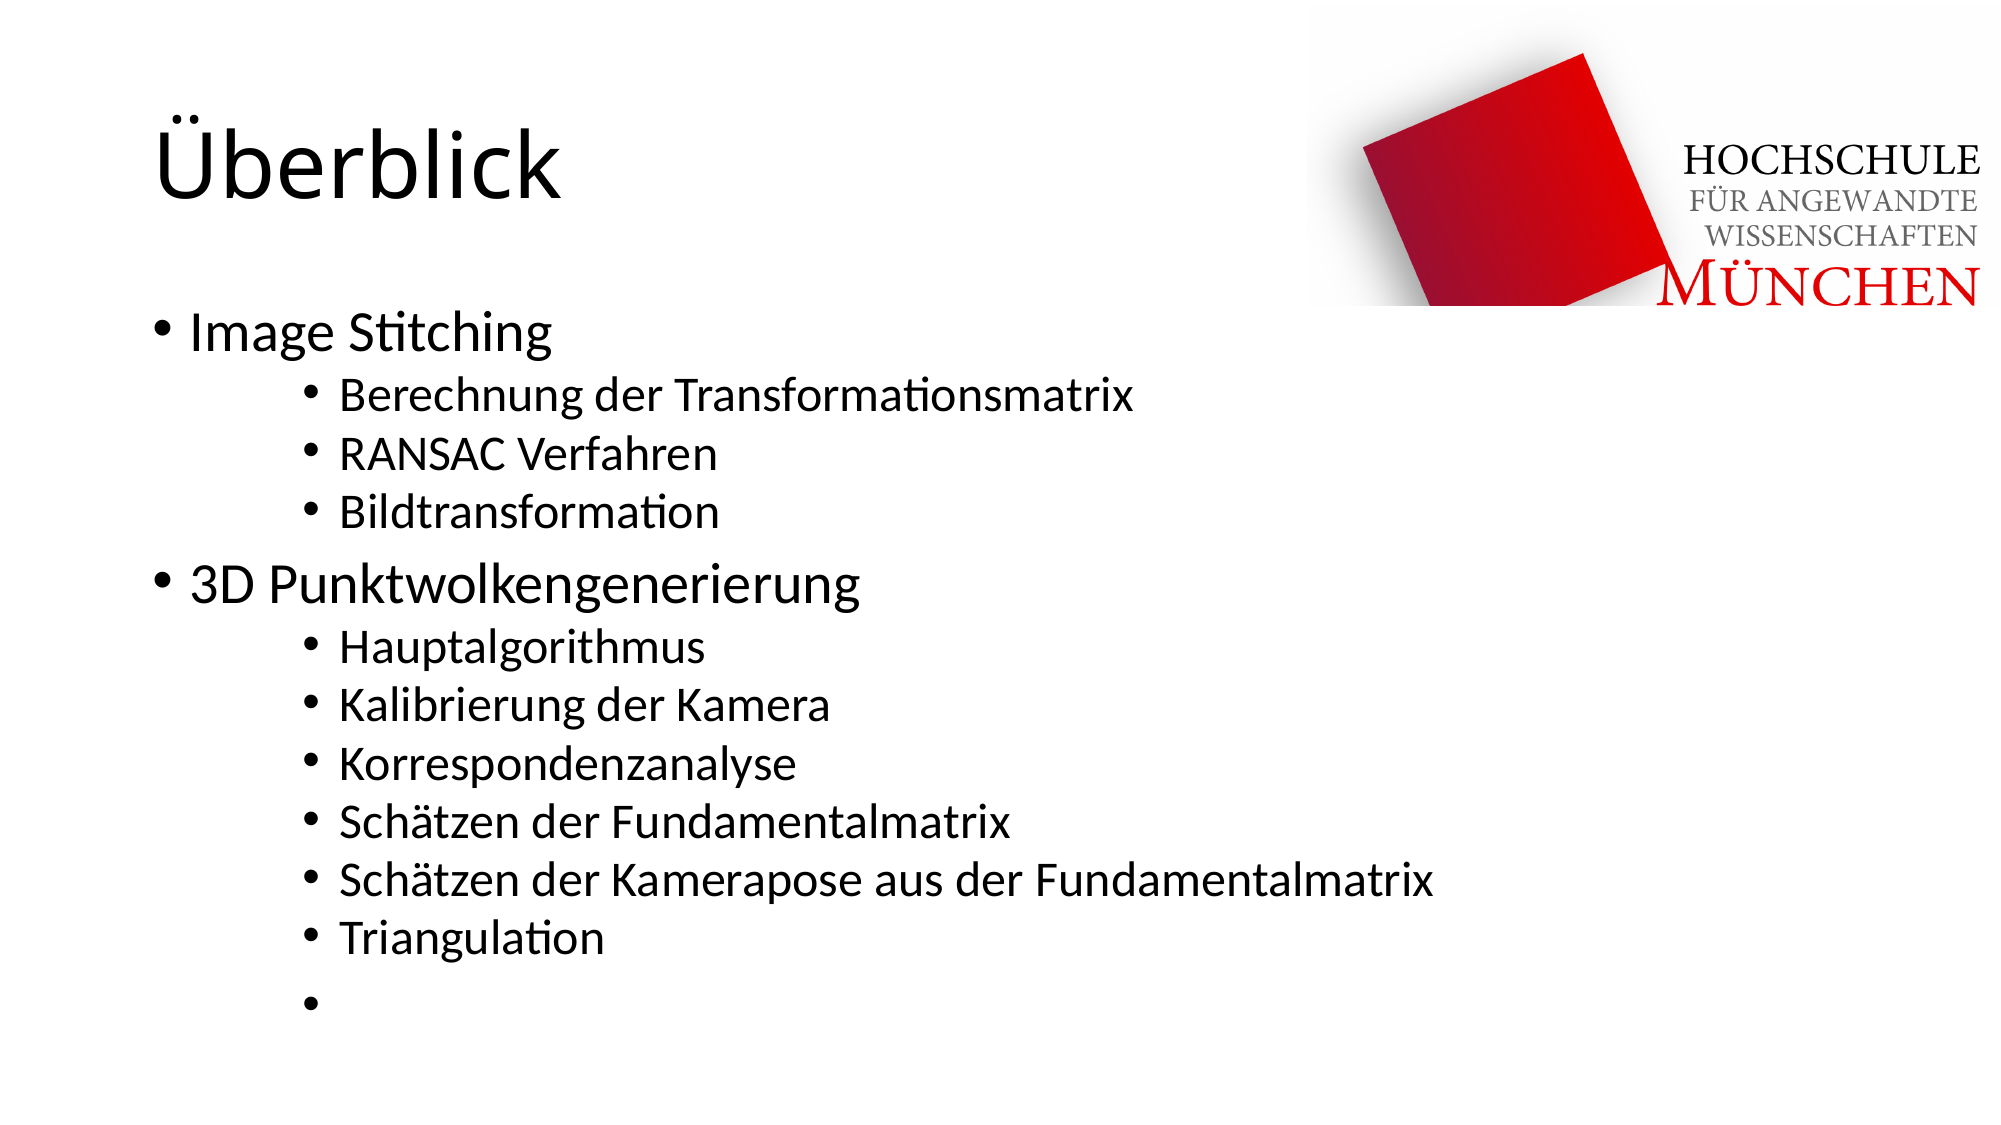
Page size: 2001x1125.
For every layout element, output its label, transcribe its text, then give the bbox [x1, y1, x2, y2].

title Überblick [137, 59, 1863, 278]
list Image Stitching Berechnung der Transformationsmatrix RANSAC Verfahren Bildtransformation 3D Punktwolkengenerierung Hauptalgorithmus Kalibrierung der Kamera Korrespondenzanalyse Schätzen der Fundamentalmatrix Schätzen der Kamerapose aus der Fundamentalmatrix Triangulation [137, 299, 1863, 1014]
